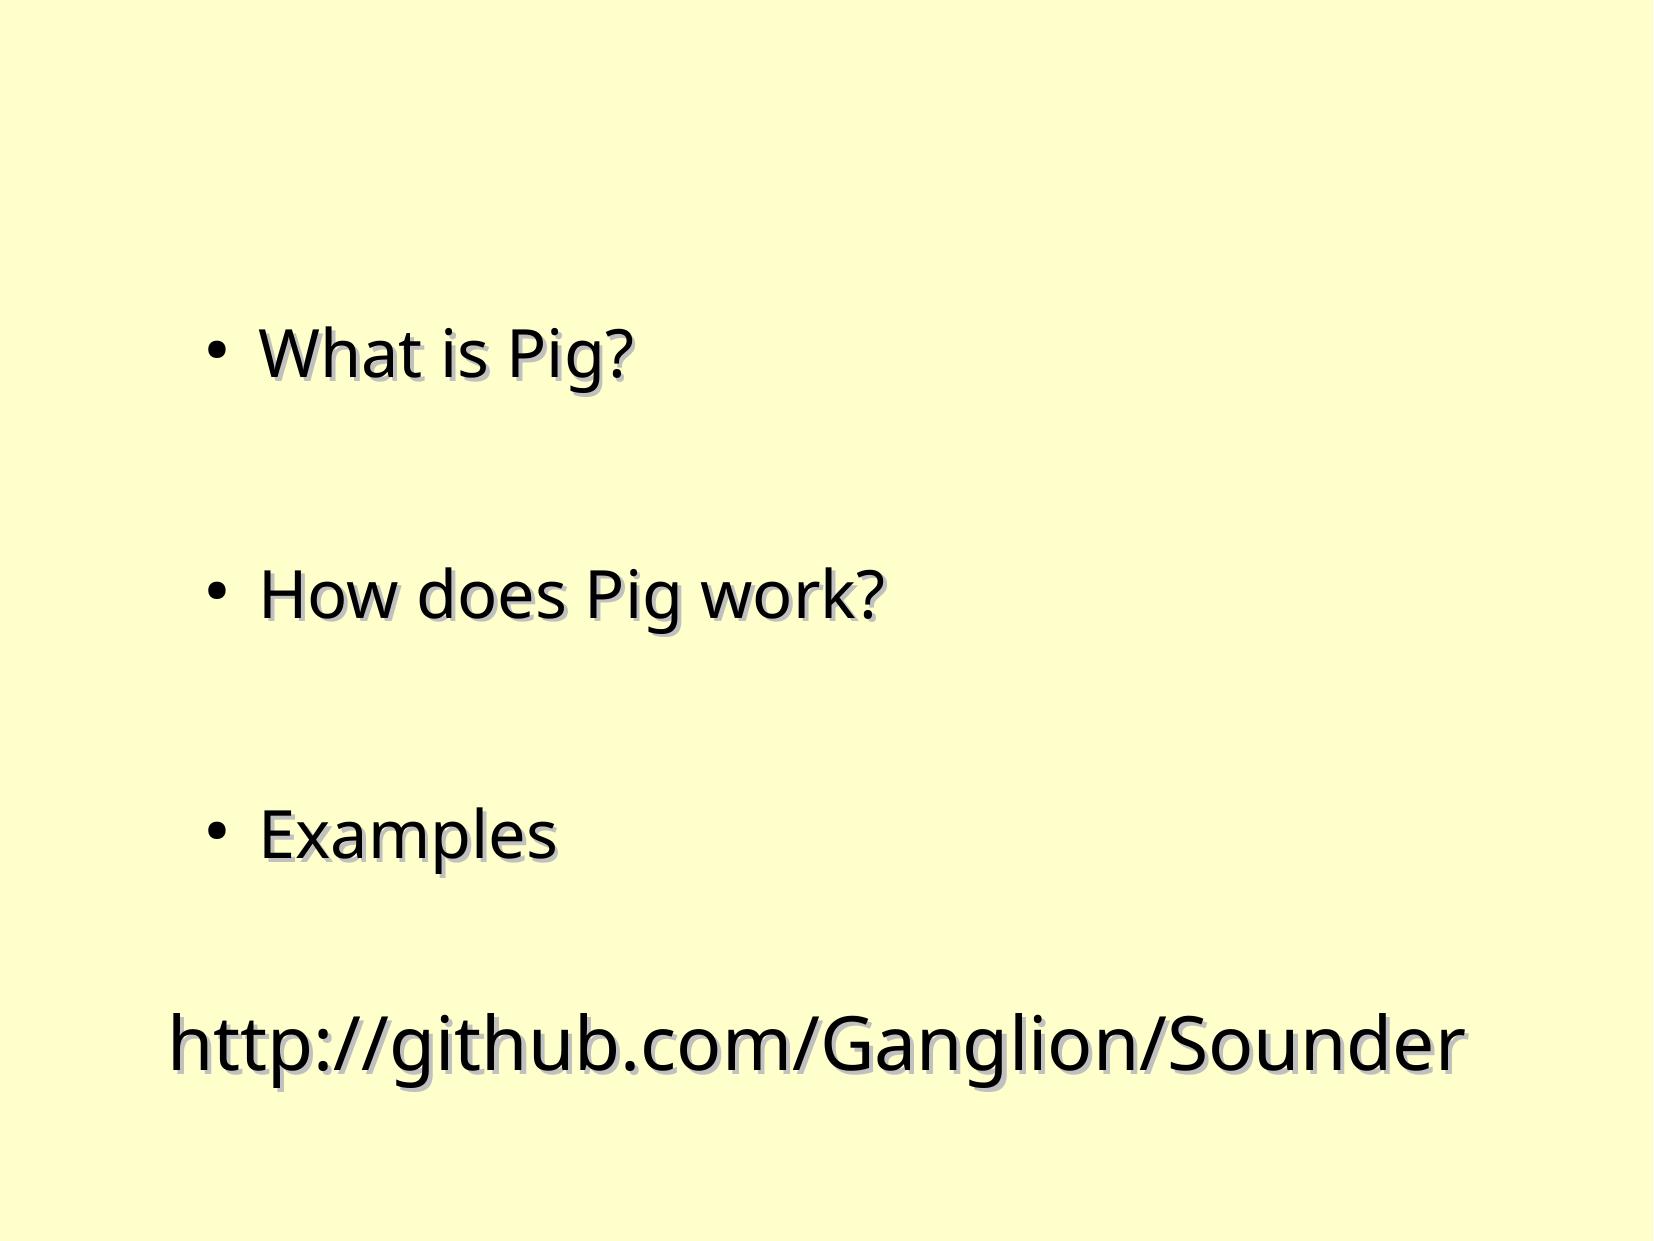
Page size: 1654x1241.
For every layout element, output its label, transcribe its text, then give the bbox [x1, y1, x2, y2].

list What is Pig? How does Pig work? Examples [187, 306, 1653, 1126]
text_box http://github.com/Ganglion/Sounder [152, 982, 1426, 1088]
